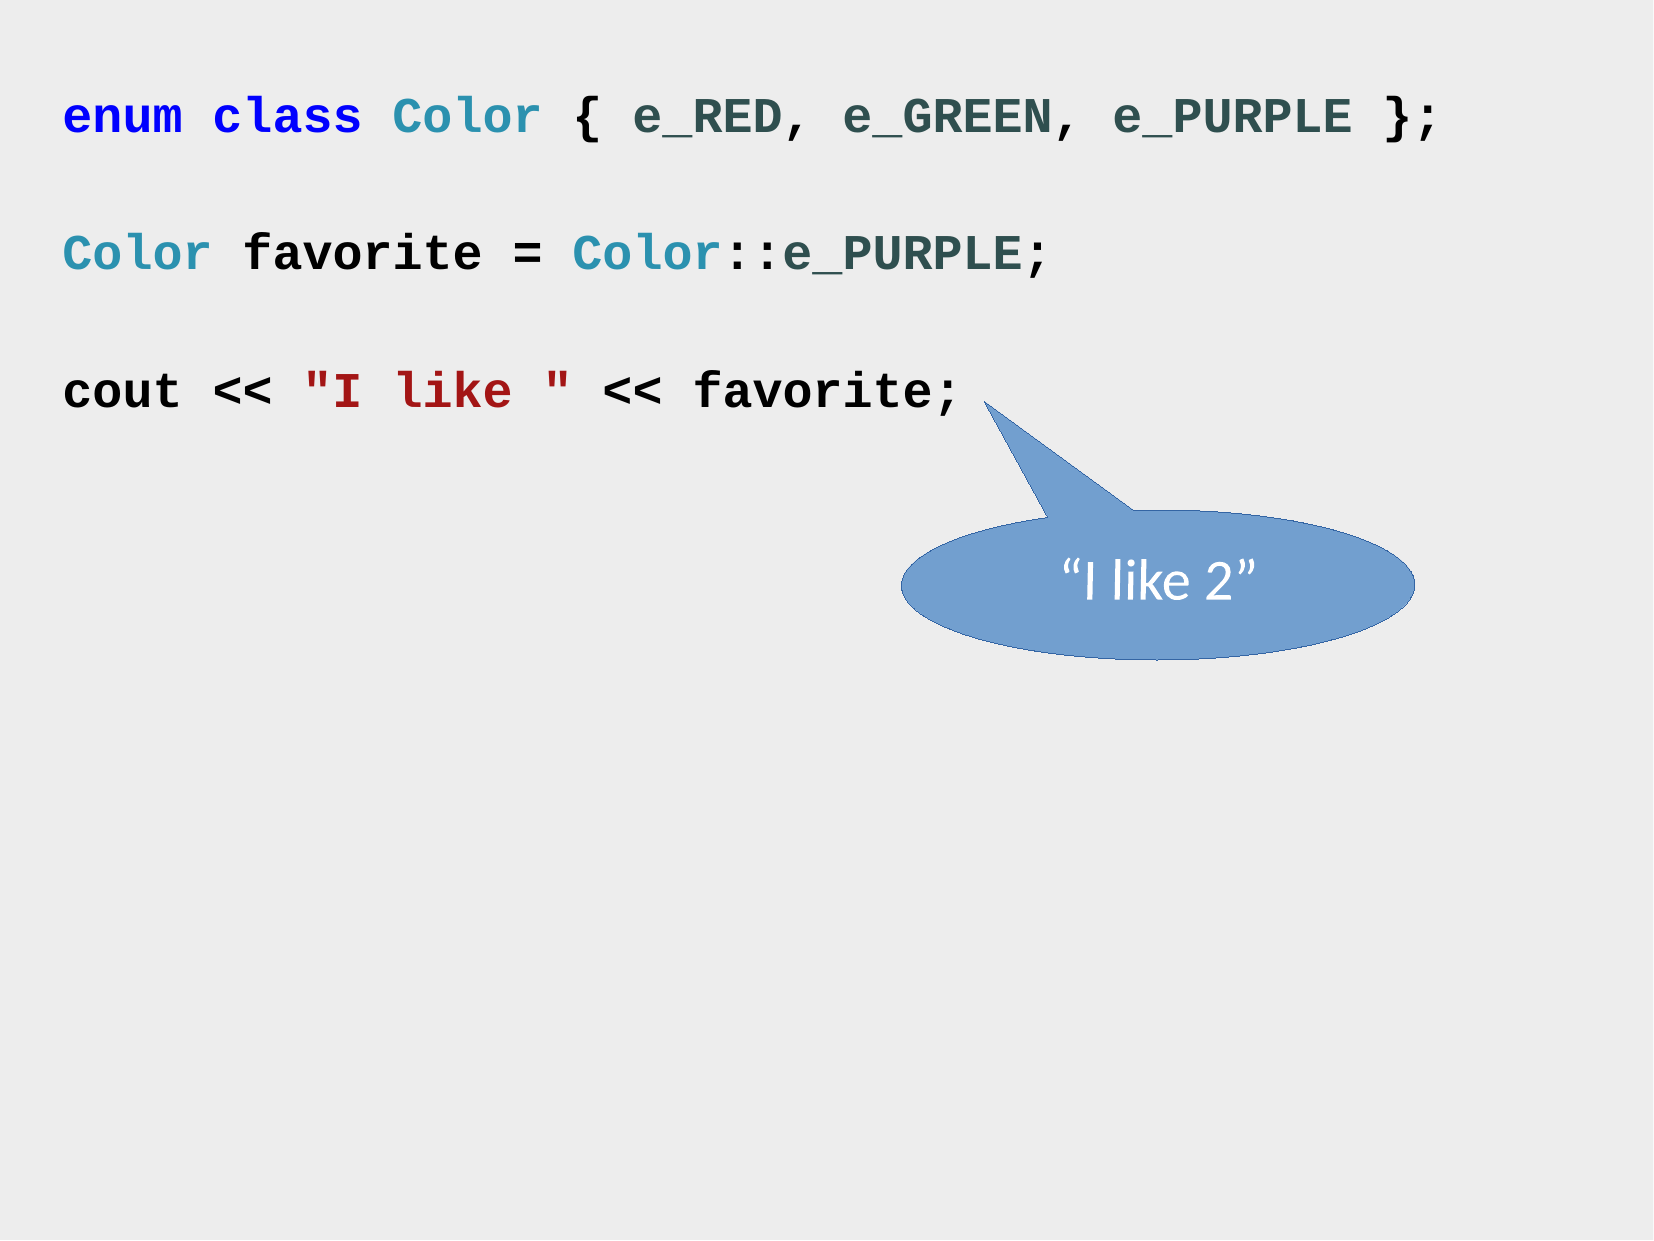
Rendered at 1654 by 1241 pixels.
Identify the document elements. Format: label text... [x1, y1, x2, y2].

text_box “I like 2” [901, 401, 1415, 661]
text_box enum class Color { e_RED, e_GREEN, e_PURPLE }; Color favorite = Color::e_PURPLE; cout << "I like " << favorite; [47, 83, 1653, 439]
